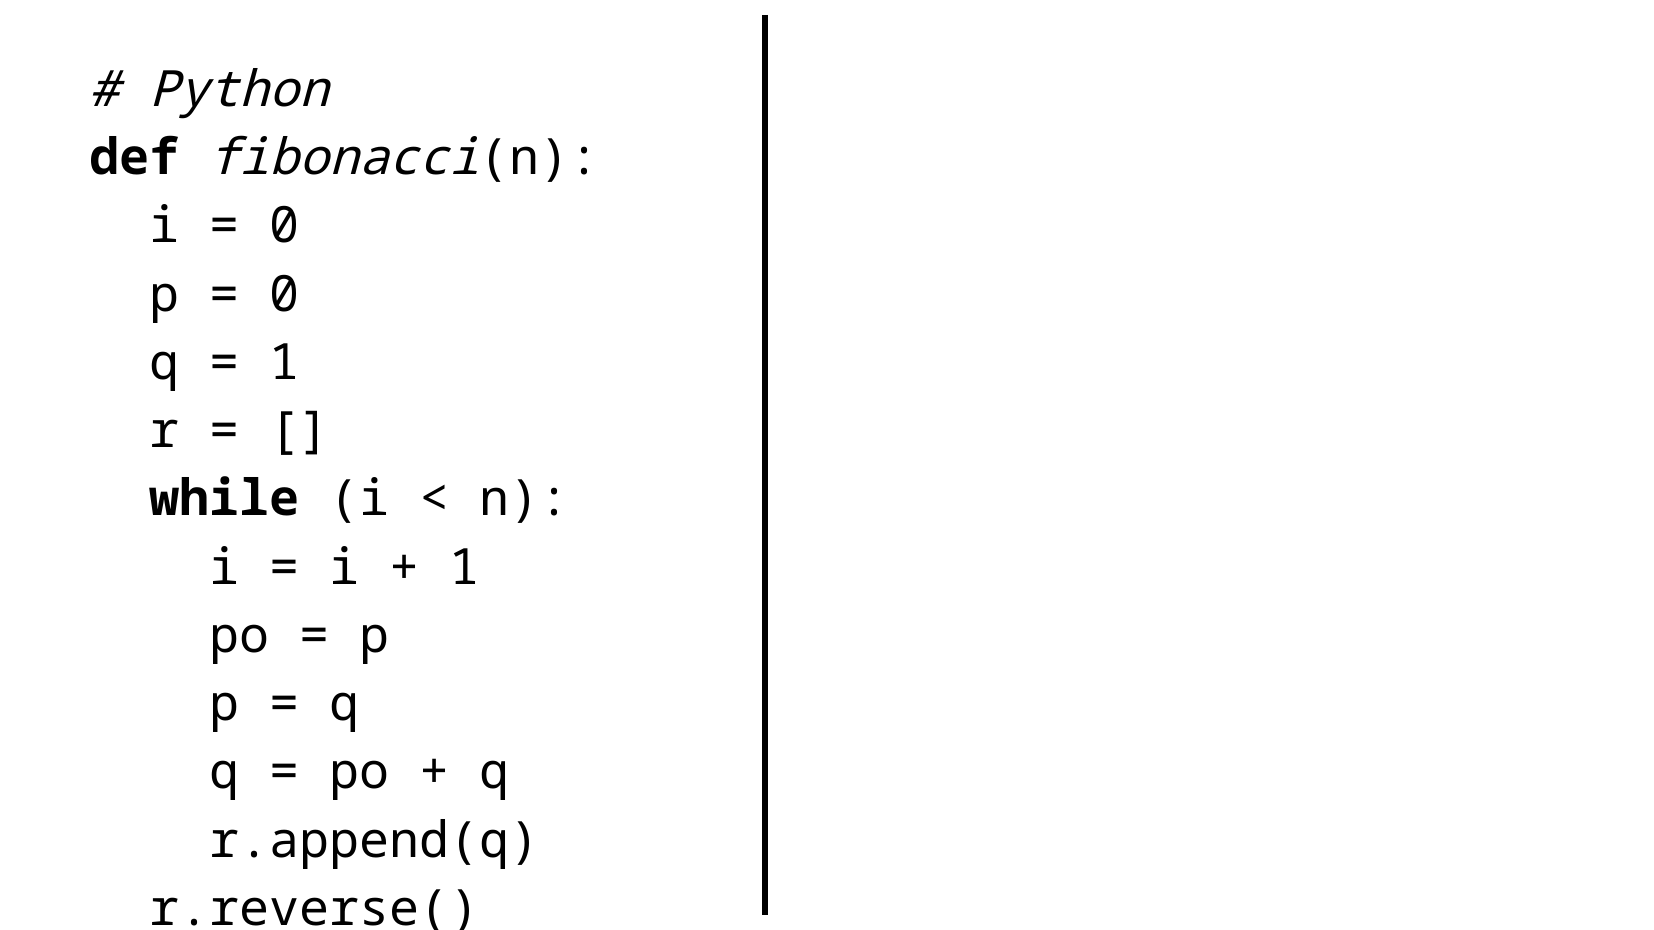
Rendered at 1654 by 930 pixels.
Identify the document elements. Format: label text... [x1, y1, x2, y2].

text_box # Python def fibonacci(n): i = 0 p = 0 q = 1 r = [] while (i < n): i = i + 1 po = p p = q q = po + q r.append(q) r.reverse() return r [74, 45, 762, 911]
